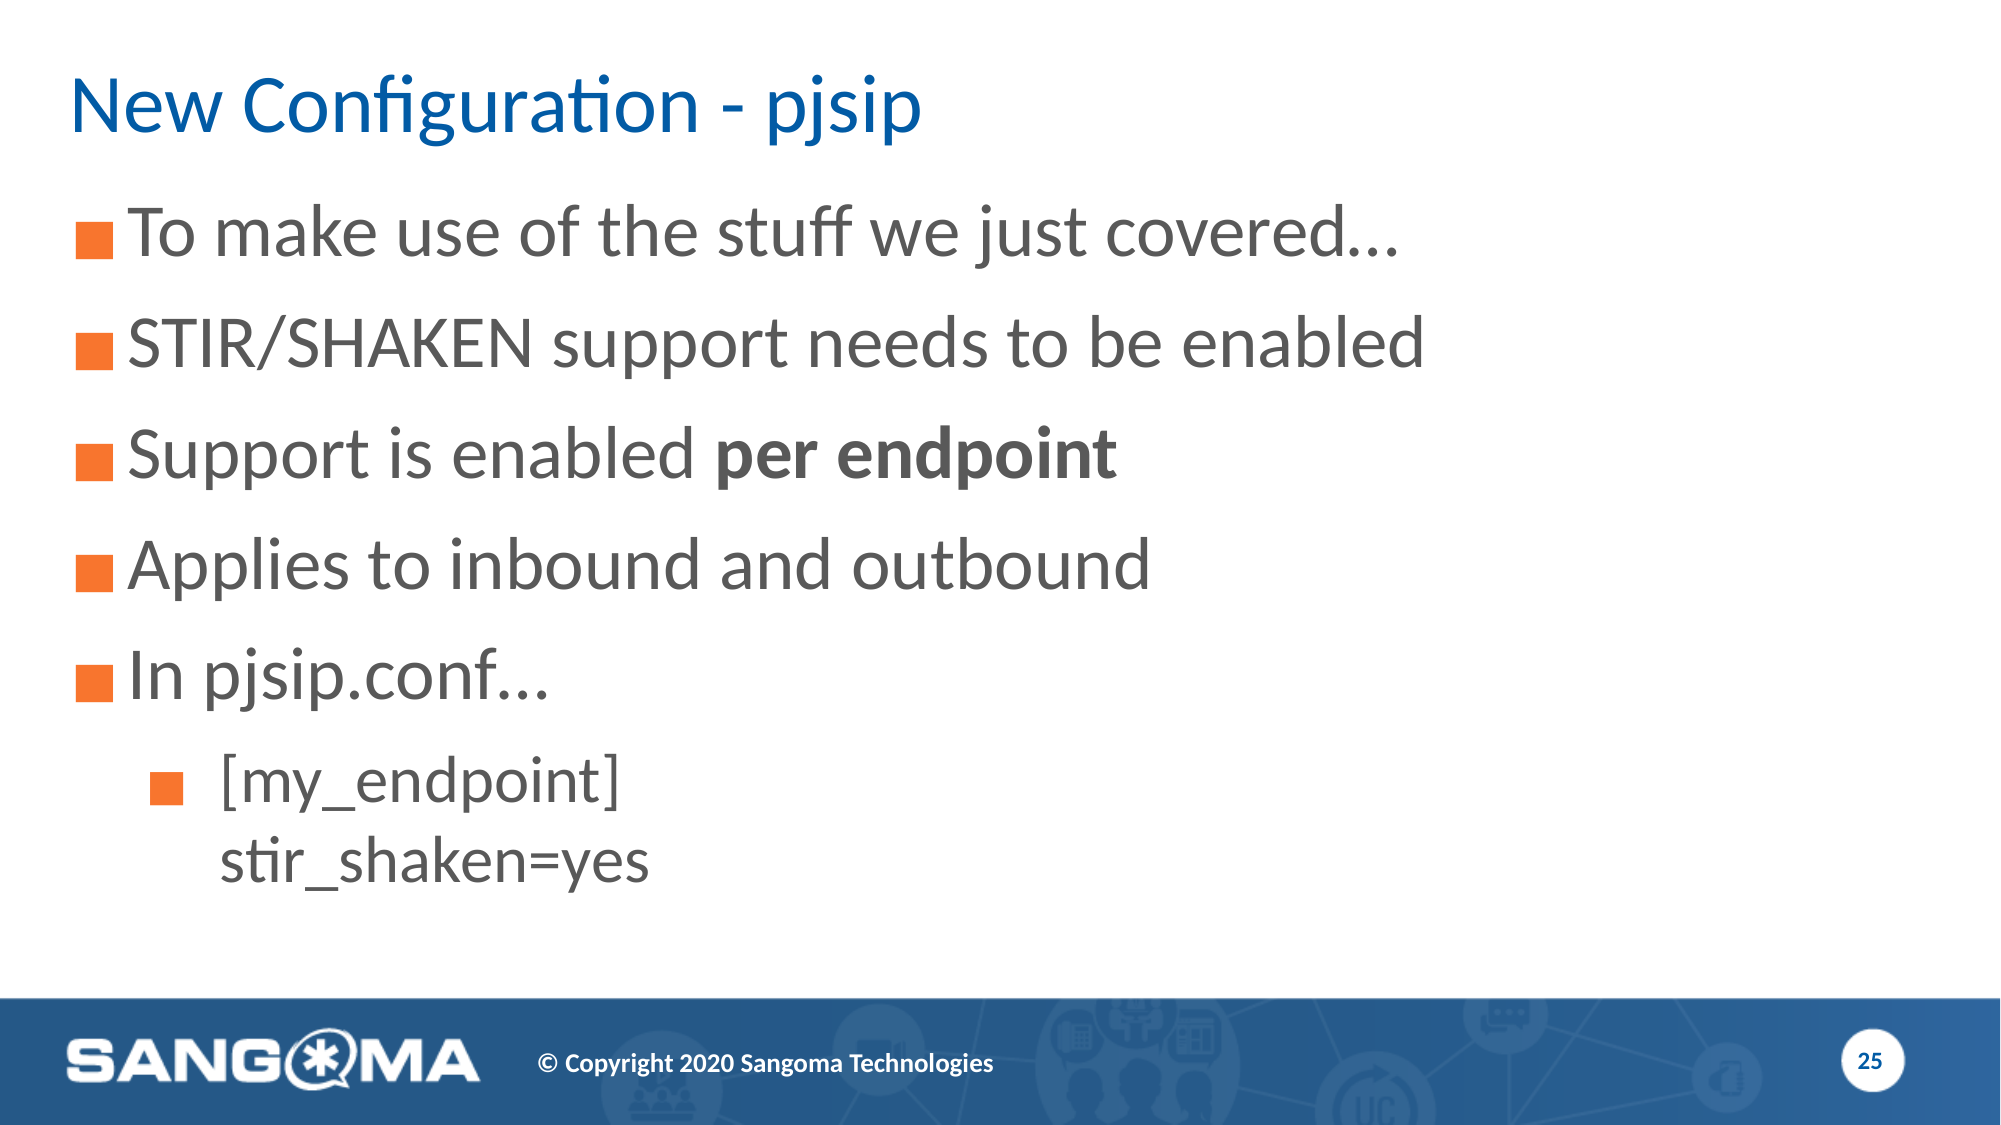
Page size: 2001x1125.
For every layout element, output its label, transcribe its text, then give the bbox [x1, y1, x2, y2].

title New Configuration - pjsip [54, 48, 1945, 164]
list To make use of the stuff we just covered… STIR/SHAKEN support needs to be enabled Support is enabled per endpoint Applies to inbound and outbound In pjsip.conf… [my_endpoint] stir_shaken=yes [54, 174, 1945, 999]
picture [0, 0, 2001, 1125]
